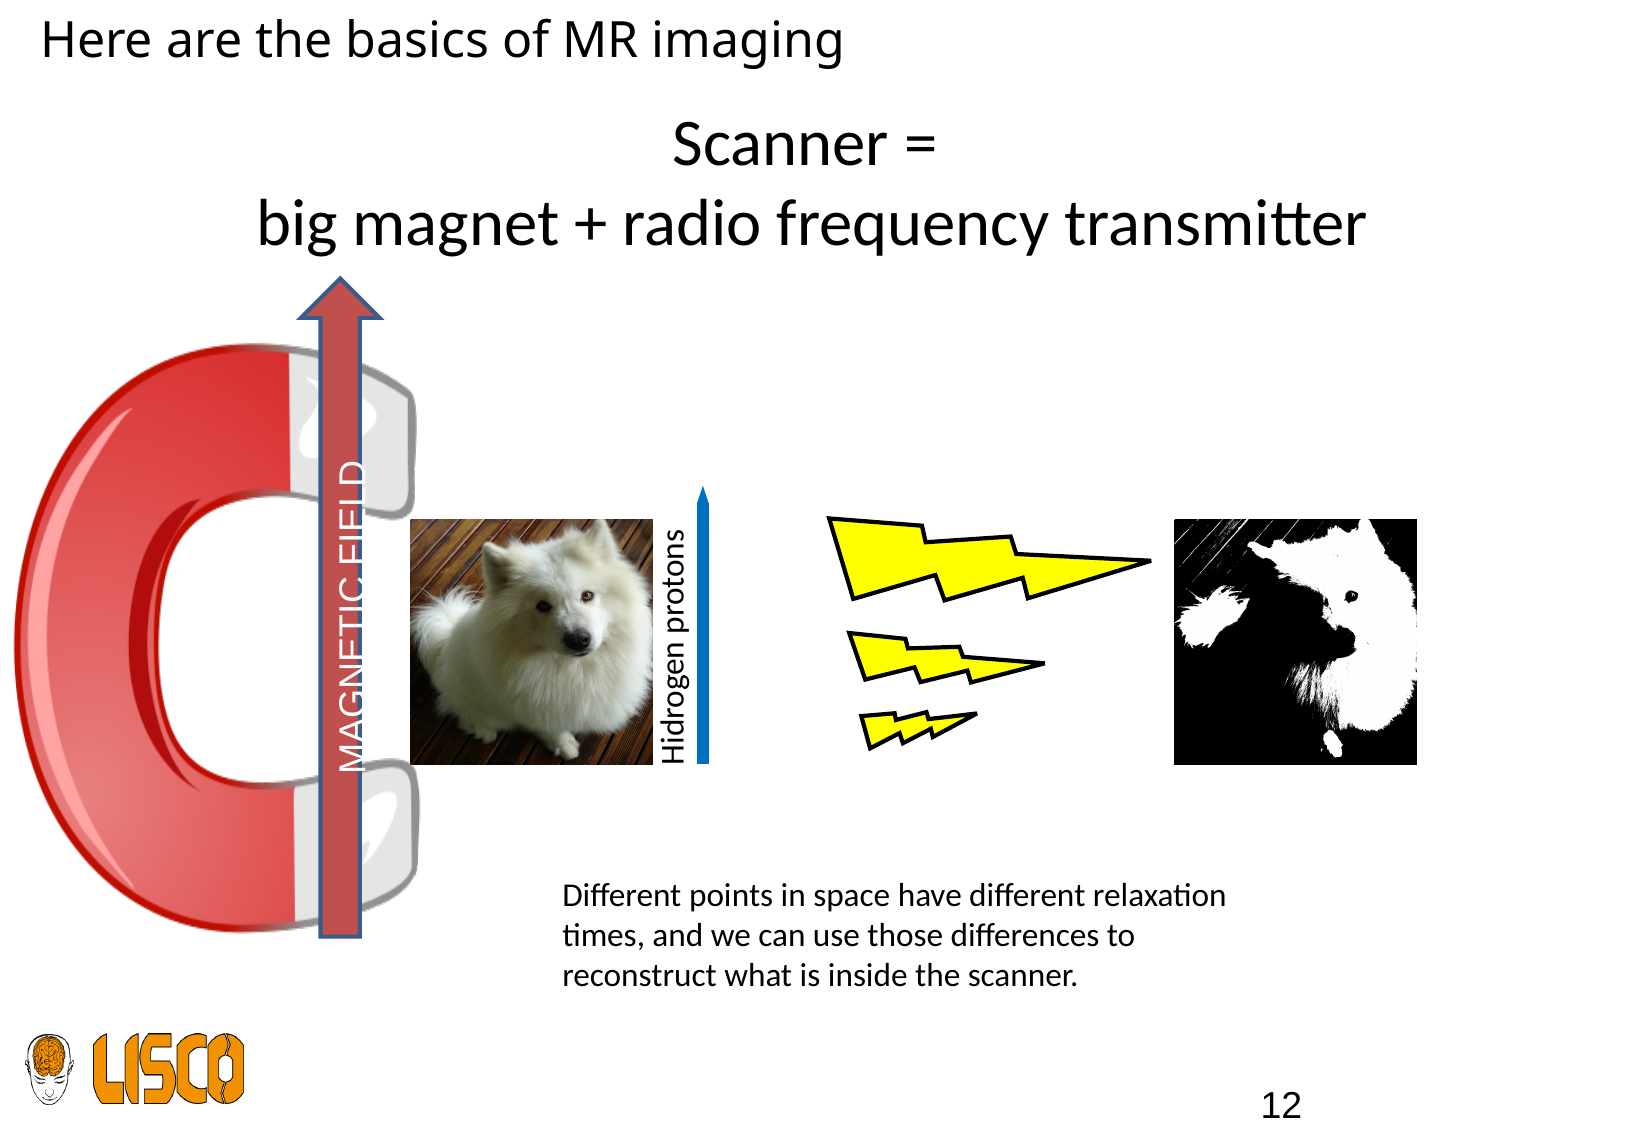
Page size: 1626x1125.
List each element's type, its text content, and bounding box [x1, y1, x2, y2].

text_box Here are the basics of MR imaging [26, 0, 1533, 121]
text_box Scanner = big magnet + radio frequency transmitter [59, 91, 1566, 272]
text_box Hidrogen protons [643, 504, 681, 780]
text_box [849, 633, 1045, 683]
picture [25, 1034, 74, 1105]
text_box [829, 518, 1152, 601]
text_box Different points in space have different relaxation times, and we can use those differences to reconstruct what is inside the scanner. [548, 865, 1246, 1008]
text_box MAGNETIC FIELD [300, 278, 380, 937]
text_box [861, 712, 977, 749]
picture [0, 323, 643, 982]
picture [93, 1033, 244, 1104]
picture [1174, 519, 1417, 765]
